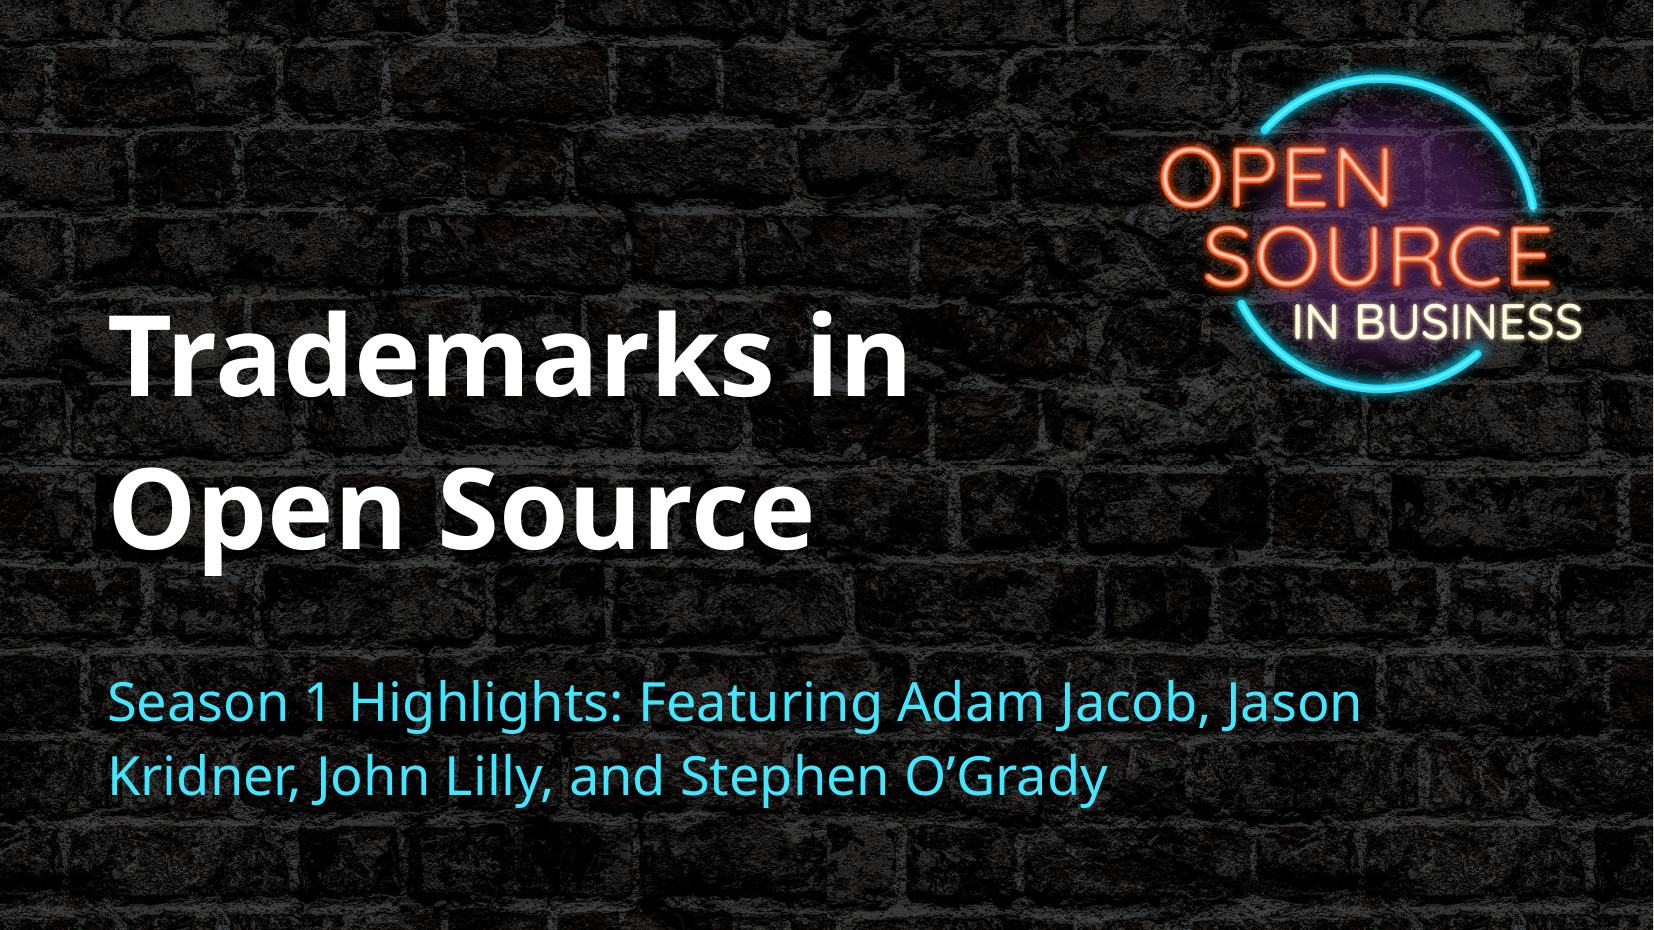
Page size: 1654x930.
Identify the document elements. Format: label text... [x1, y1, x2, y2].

title Trademarks in Open Source [107, 154, 1546, 653]
picture [0, 0, 1654, 930]
subtitle Season 1 Highlights: Featuring Adam Jacob, Jason Kridner, John Lilly, and Stephen O’Grady [107, 653, 1568, 812]
